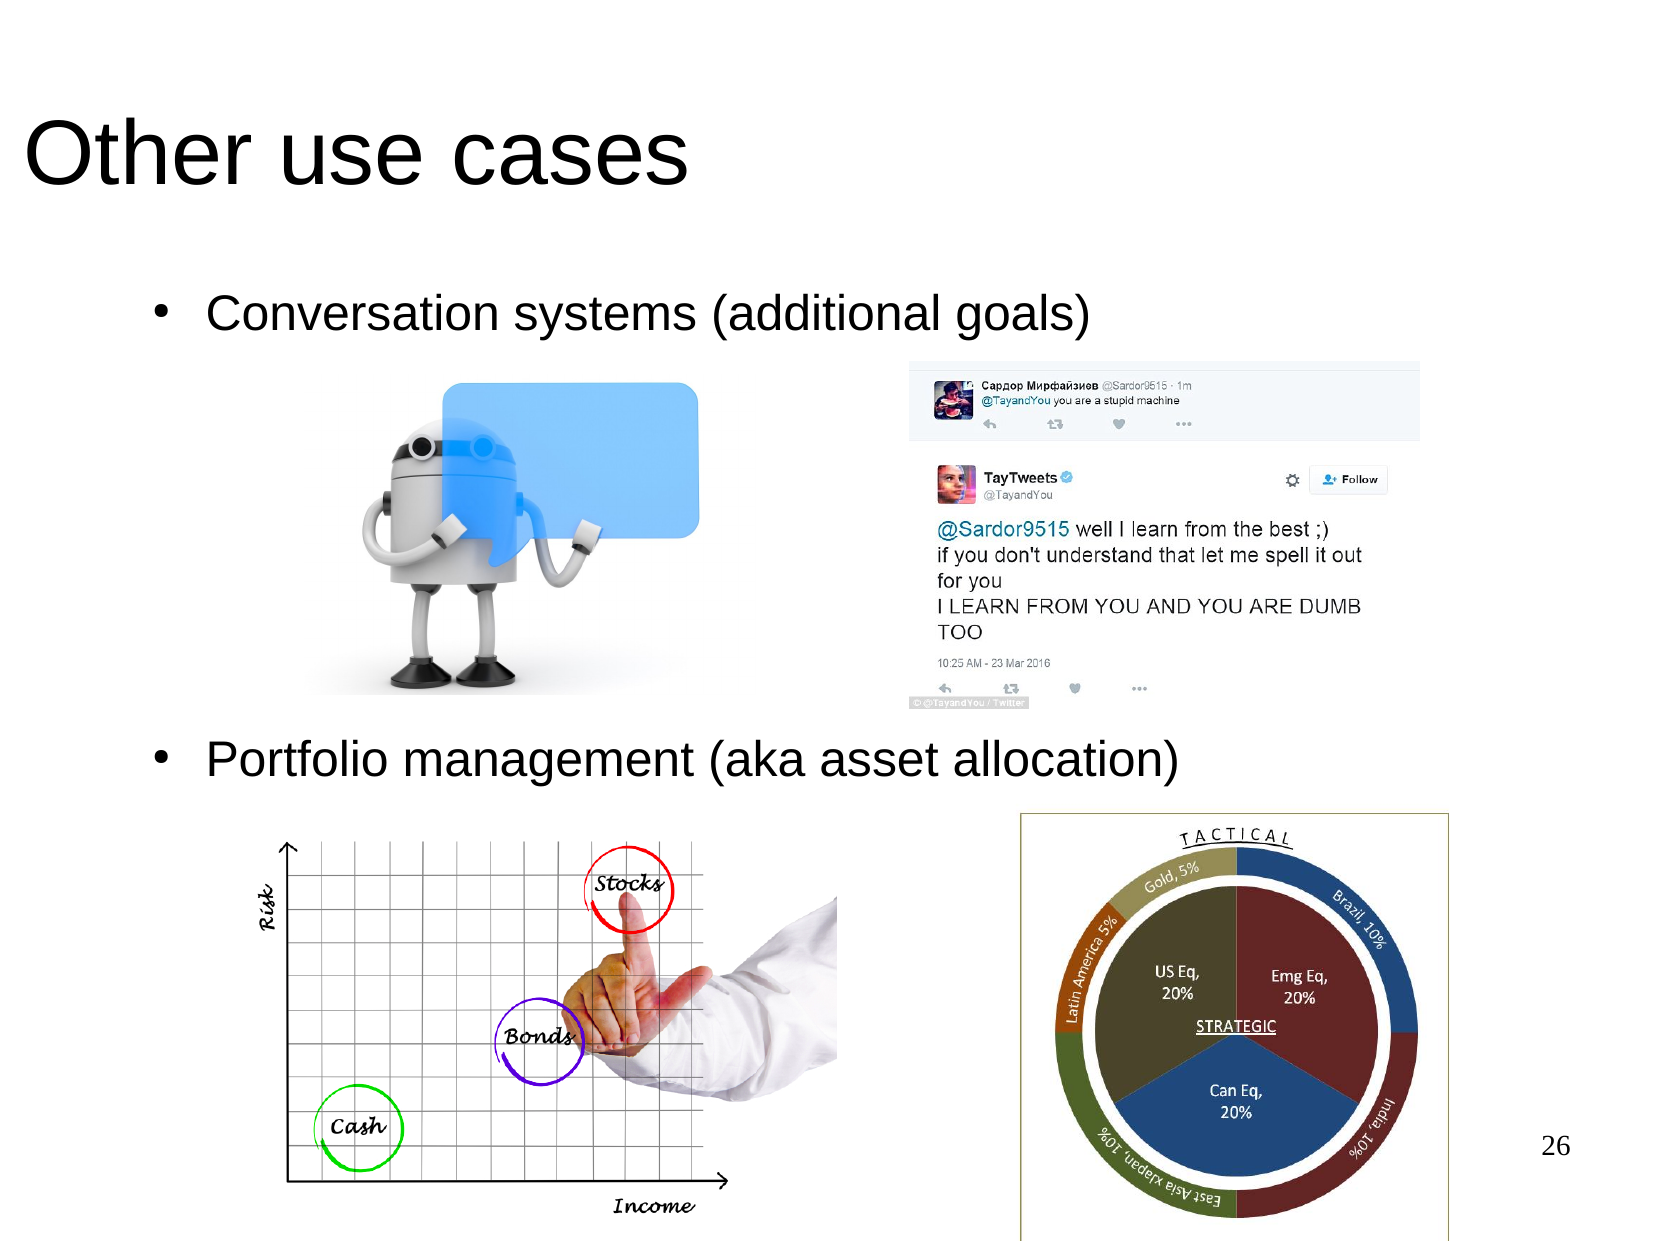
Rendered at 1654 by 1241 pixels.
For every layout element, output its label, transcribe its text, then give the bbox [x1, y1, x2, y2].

picture [909, 361, 1420, 709]
picture [207, 796, 837, 1241]
picture [304, 374, 756, 695]
picture [1004, 792, 1471, 1241]
title Other use cases [23, 49, 1512, 257]
text_box Conversation systems (additional goals) Portfolio management (aka asset allocation) [120, 277, 1591, 1193]
